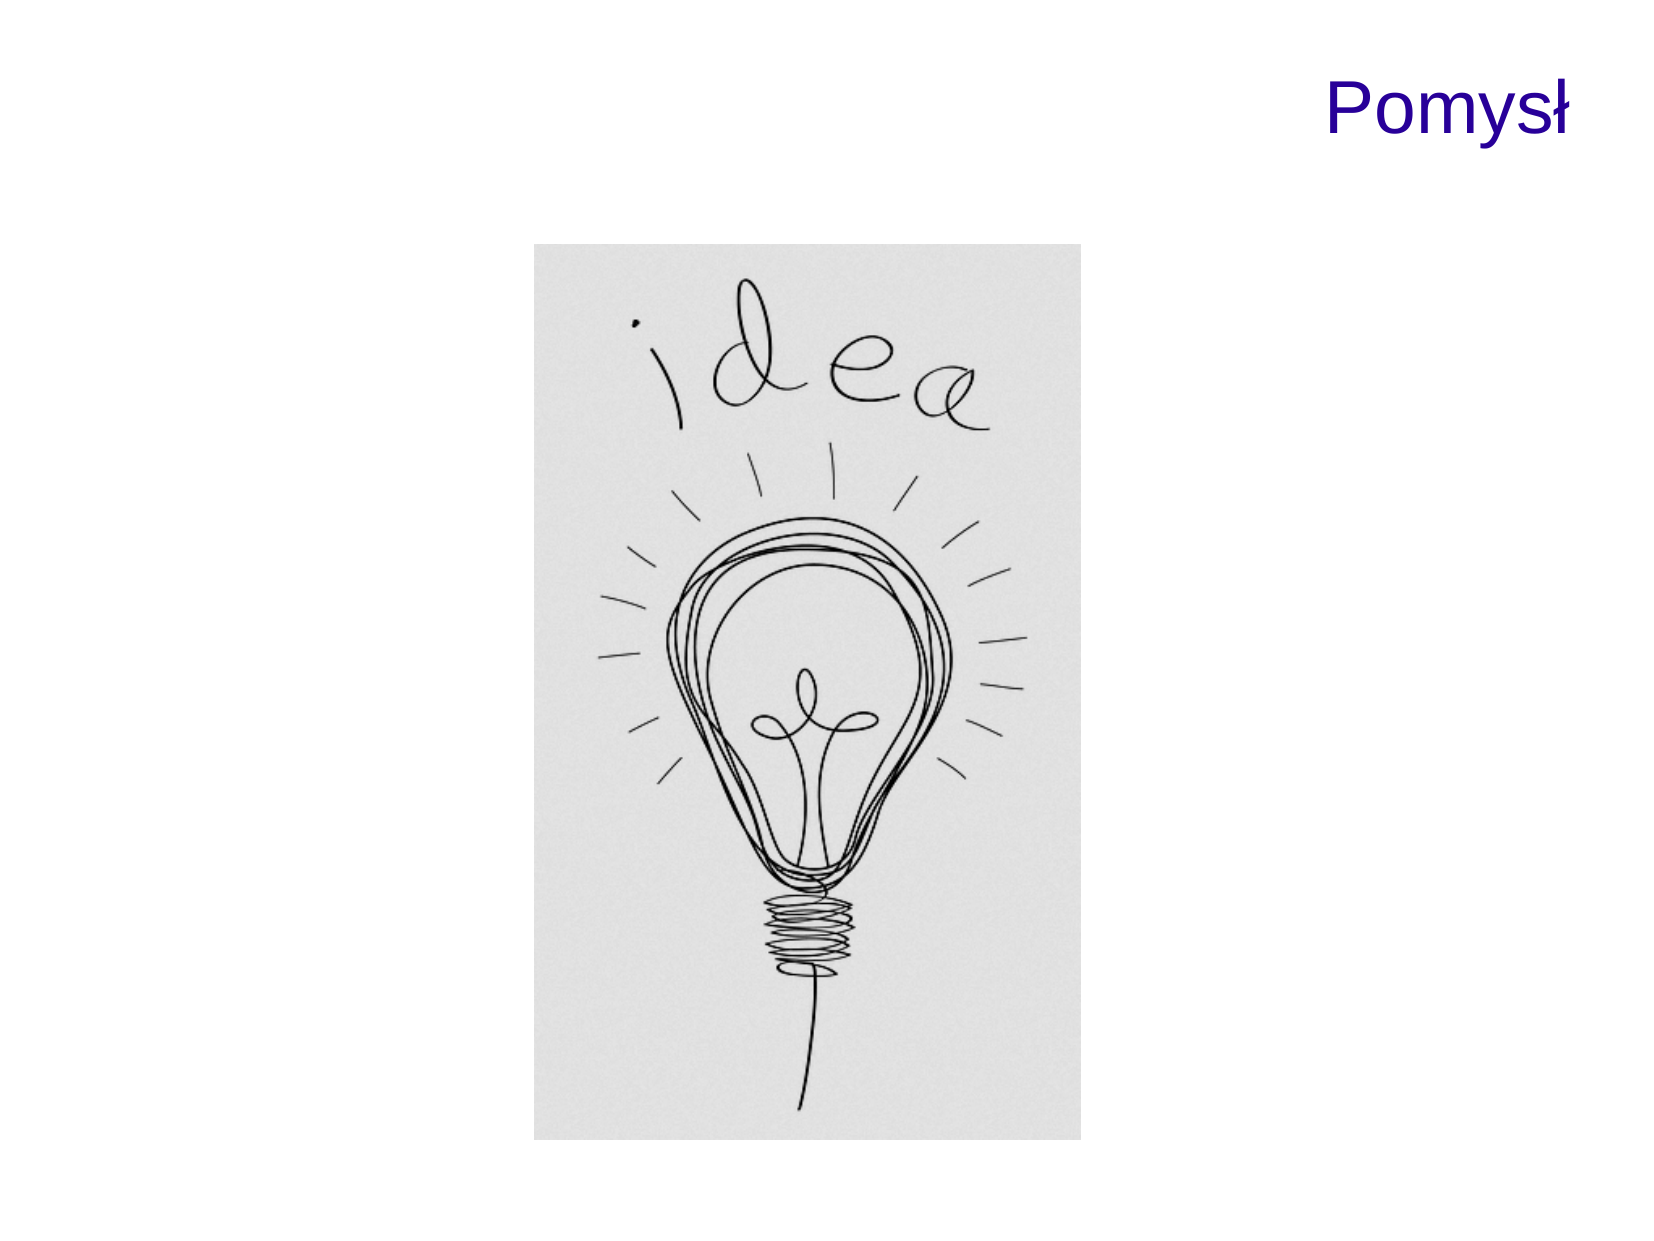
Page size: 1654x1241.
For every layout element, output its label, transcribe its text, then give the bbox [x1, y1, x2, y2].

title Pomysł [82, 49, 1571, 166]
picture [534, 244, 1081, 1141]
